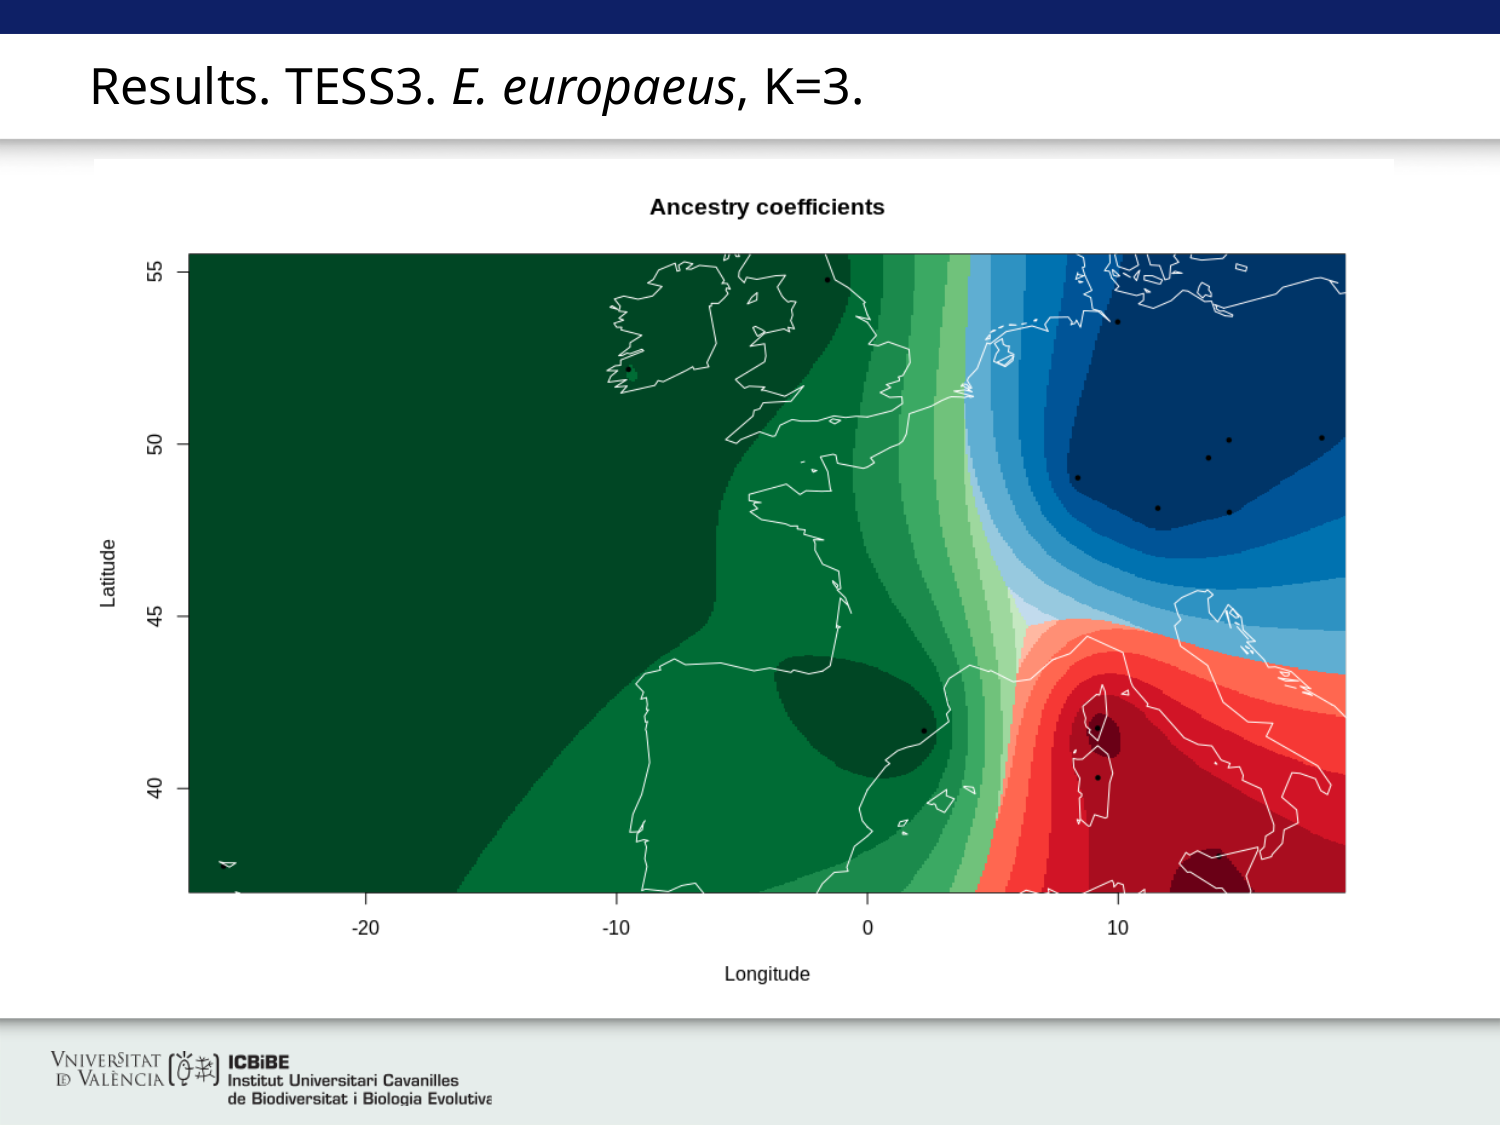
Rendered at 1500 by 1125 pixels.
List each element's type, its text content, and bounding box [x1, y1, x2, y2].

picture [0, 1018, 1500, 1125]
list Results. TESS3. E. europaeus, K=3. [75, 47, 1252, 110]
picture [0, 0, 1500, 1011]
